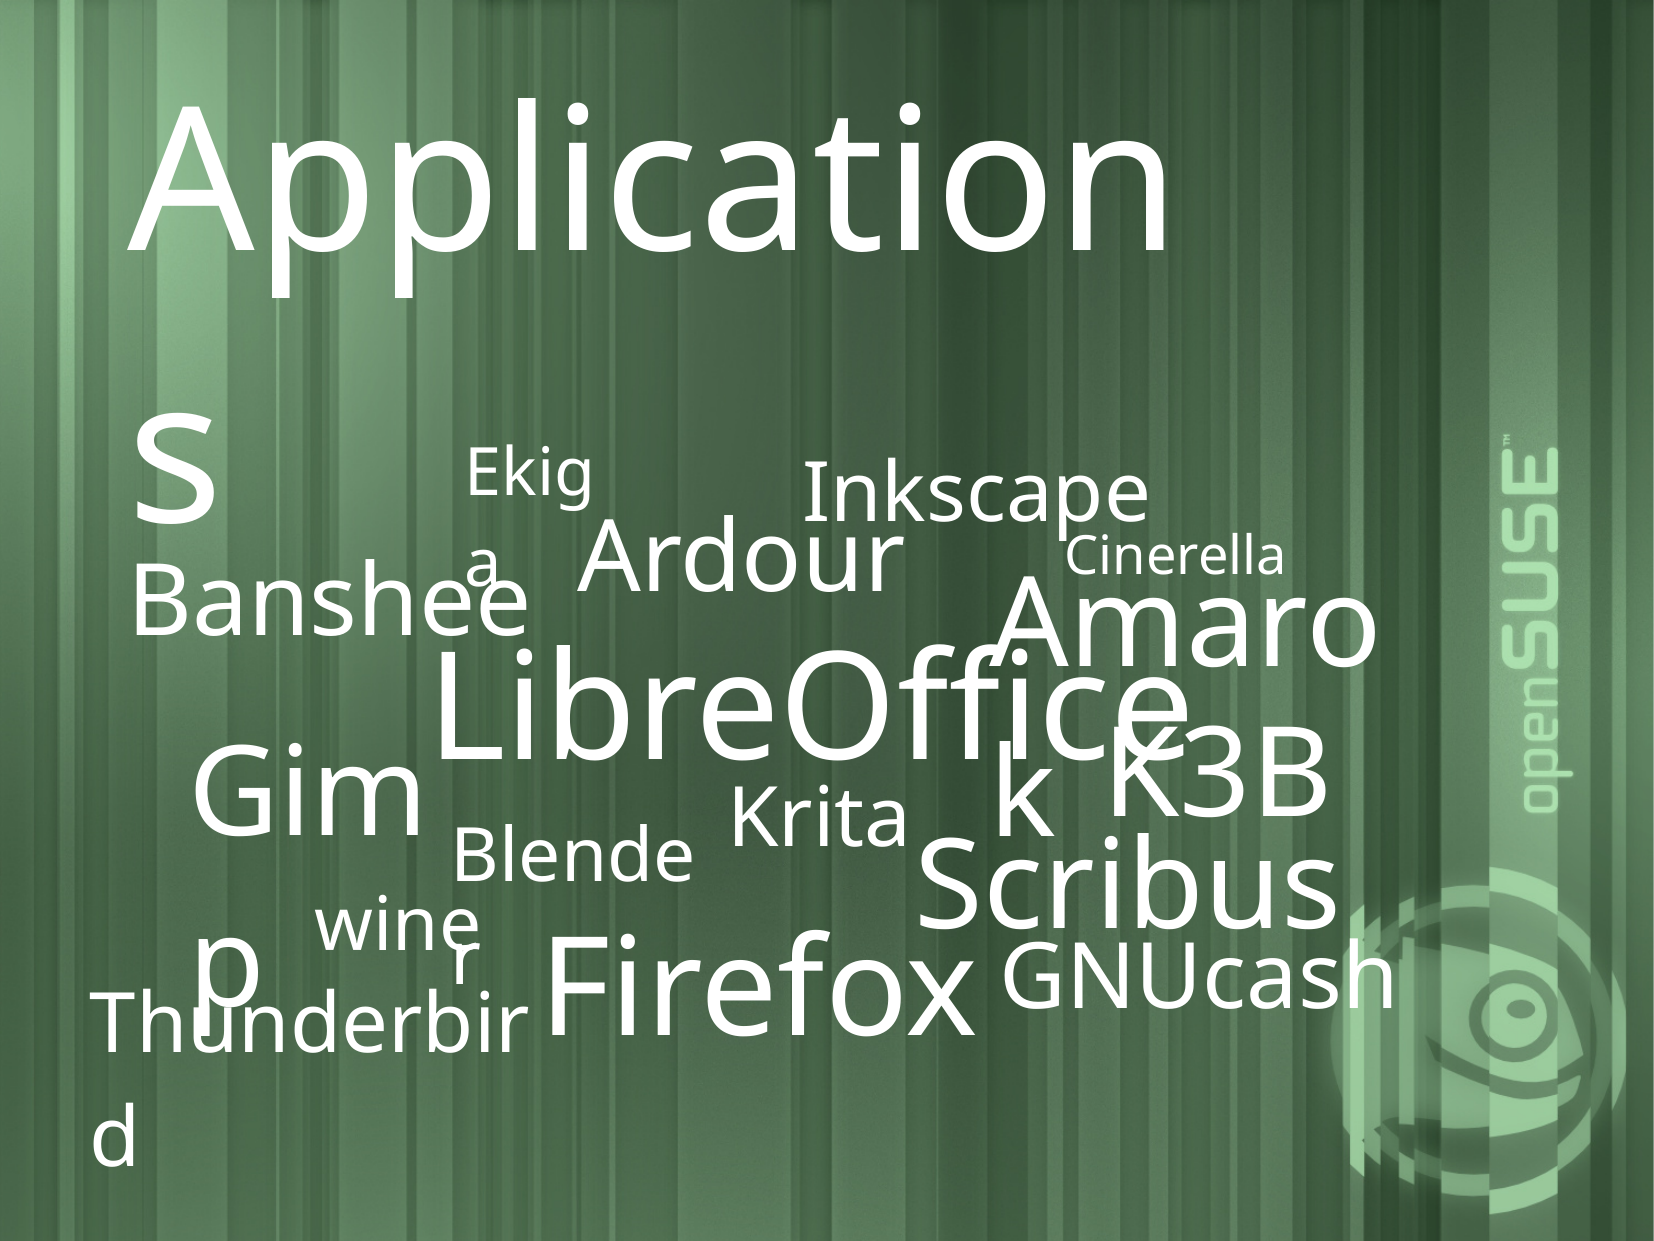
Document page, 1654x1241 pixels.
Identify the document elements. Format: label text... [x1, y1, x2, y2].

text_box Gimp [173, 694, 474, 885]
text_box Blender [436, 794, 737, 914]
text_box K3B [1087, 675, 1576, 865]
text_box Krita [712, 750, 938, 882]
text_box Amarok [975, 557, 1463, 715]
text_box LibreOffice [412, 591, 1087, 794]
text_box Firefox [563, 882, 1013, 1088]
text_box Ardour [563, 477, 938, 591]
text_box wine [300, 862, 563, 956]
picture [0, 0, 1654, 1241]
text_box Applications [112, 29, 1201, 324]
text_box GNUcash [984, 903, 1548, 1047]
text_box Ekiga [450, 416, 638, 526]
text_box Inkscape [787, 425, 1276, 557]
text_box Thunderbird [75, 956, 563, 1088]
text_box Scribus [900, 787, 1388, 978]
text_box Cinerella [1050, 509, 1538, 601]
text_box Banshee [112, 520, 563, 676]
